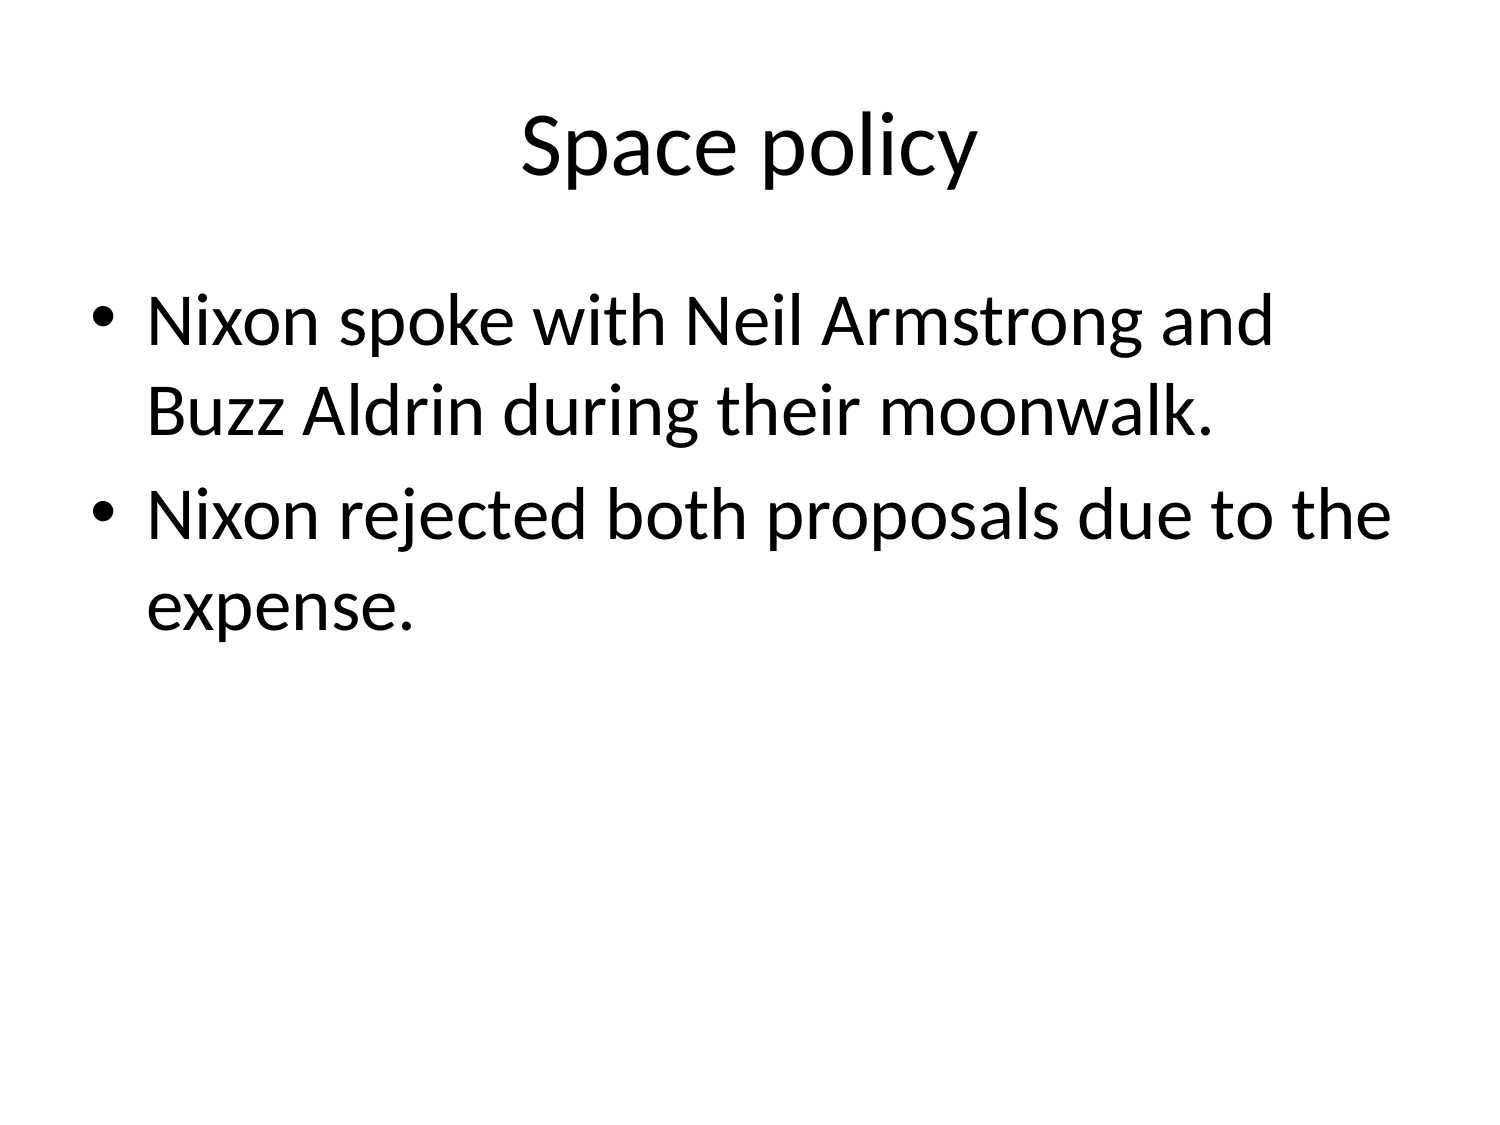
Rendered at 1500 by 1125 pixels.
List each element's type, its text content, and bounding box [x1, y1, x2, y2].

title Space policy [75, 45, 1425, 233]
list Nixon spoke with Neil Armstrong and Buzz Aldrin during their moonwalk. Nixon rejected both proposals due to the expense. [75, 262, 1425, 1005]
